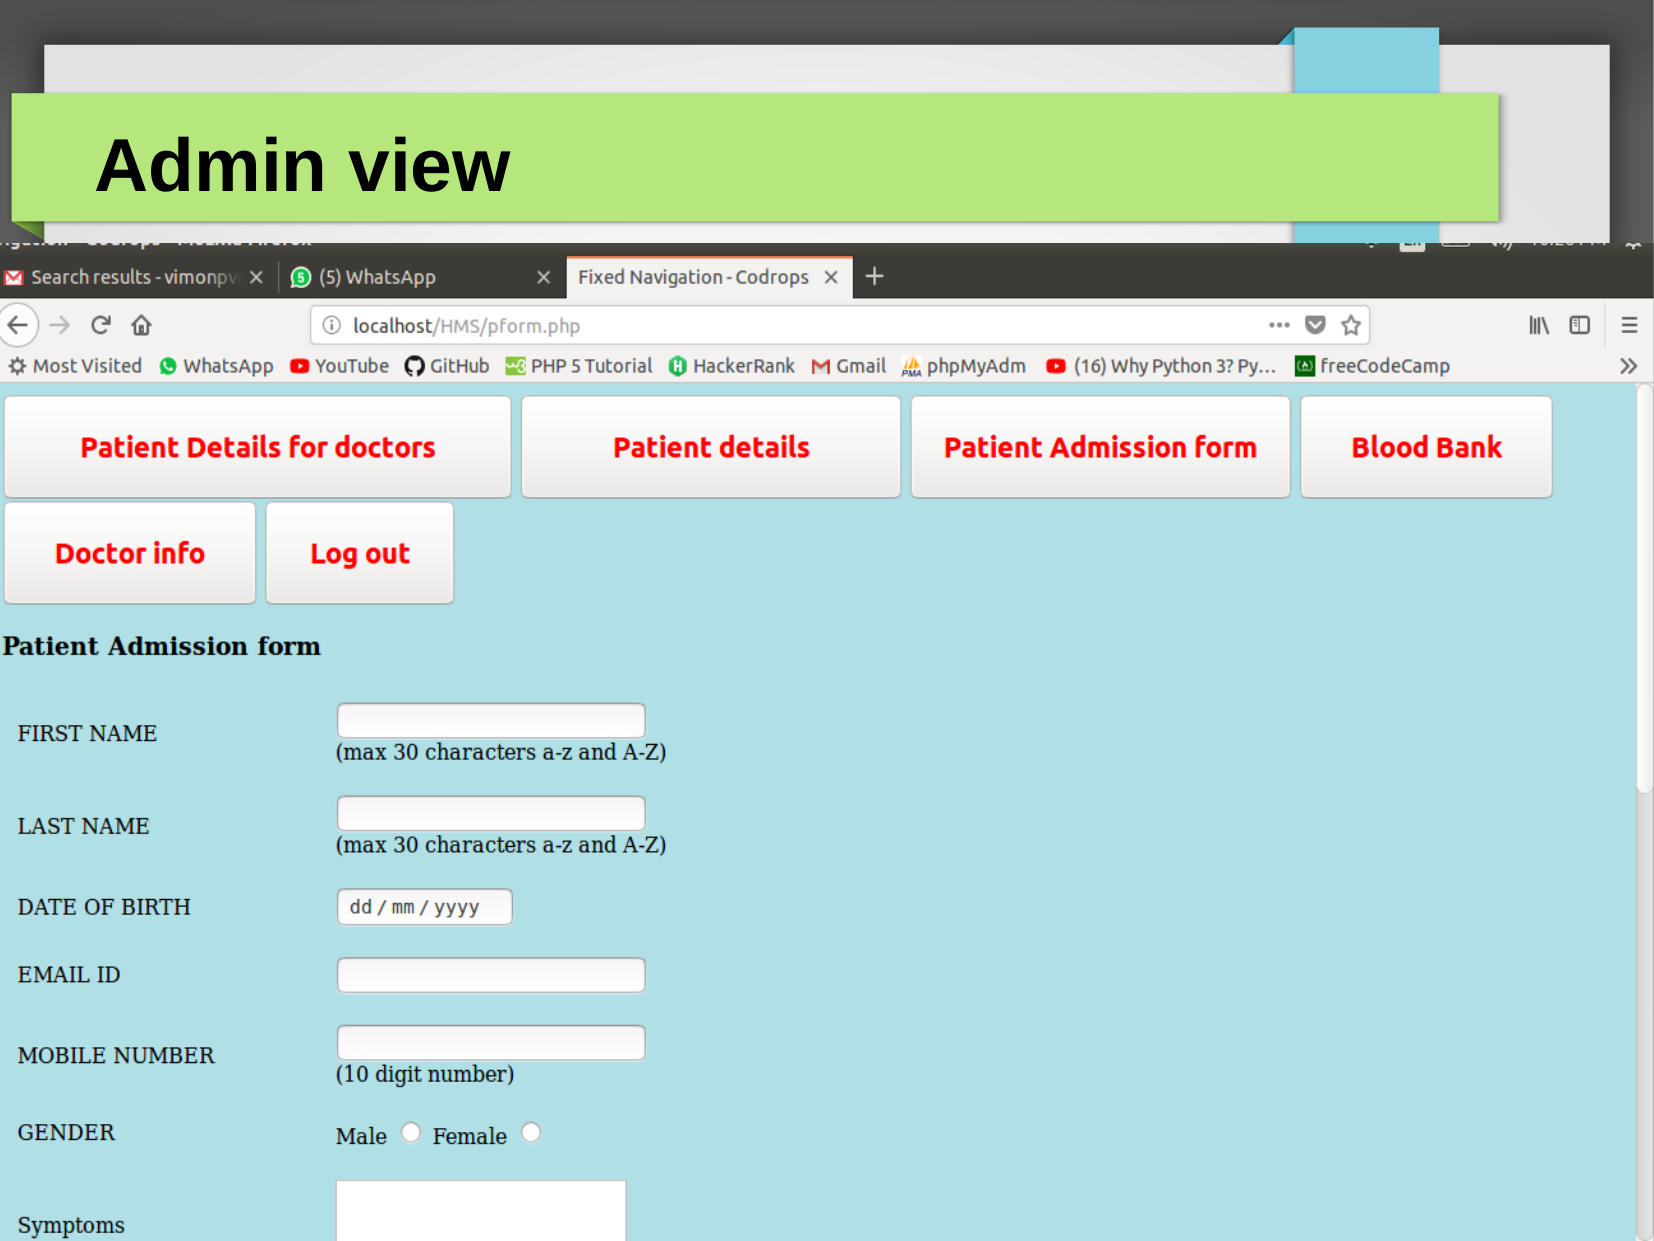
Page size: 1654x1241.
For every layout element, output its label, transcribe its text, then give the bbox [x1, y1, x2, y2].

picture [0, 0, 1654, 1241]
title Admin view [94, 106, 1276, 225]
